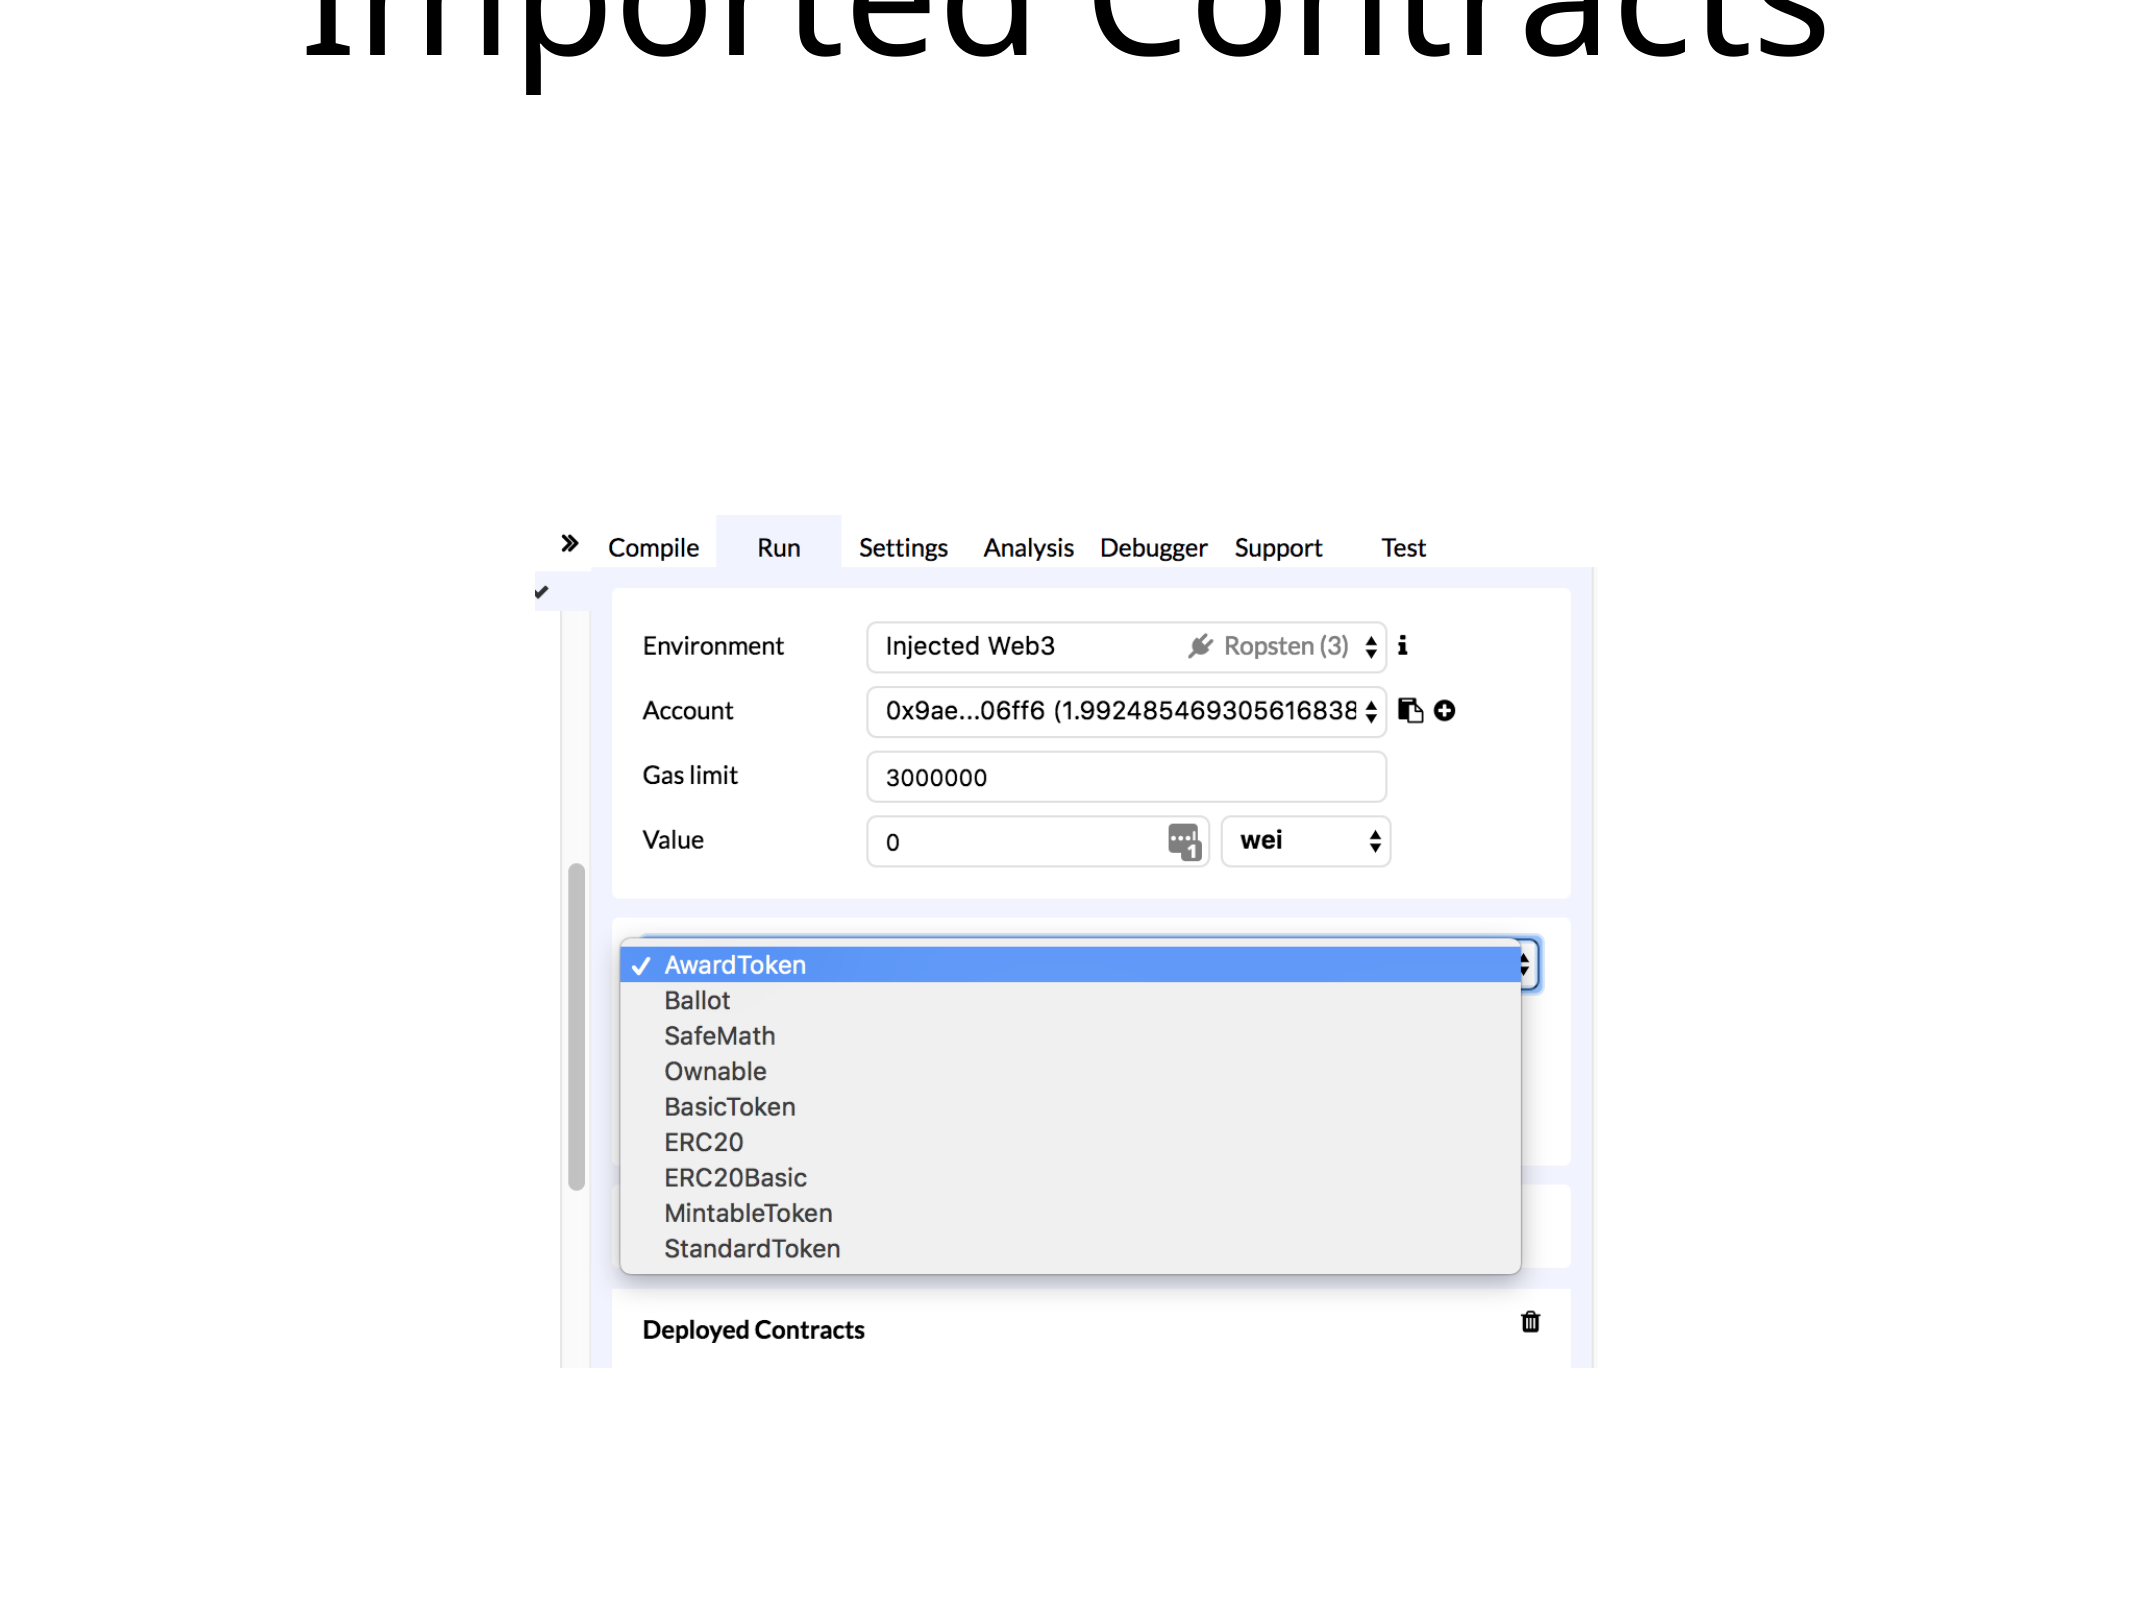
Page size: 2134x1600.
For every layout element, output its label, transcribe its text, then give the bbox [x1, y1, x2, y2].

picture [535, 515, 1598, 1368]
title Imported Contracts [208, 0, 1925, 423]
